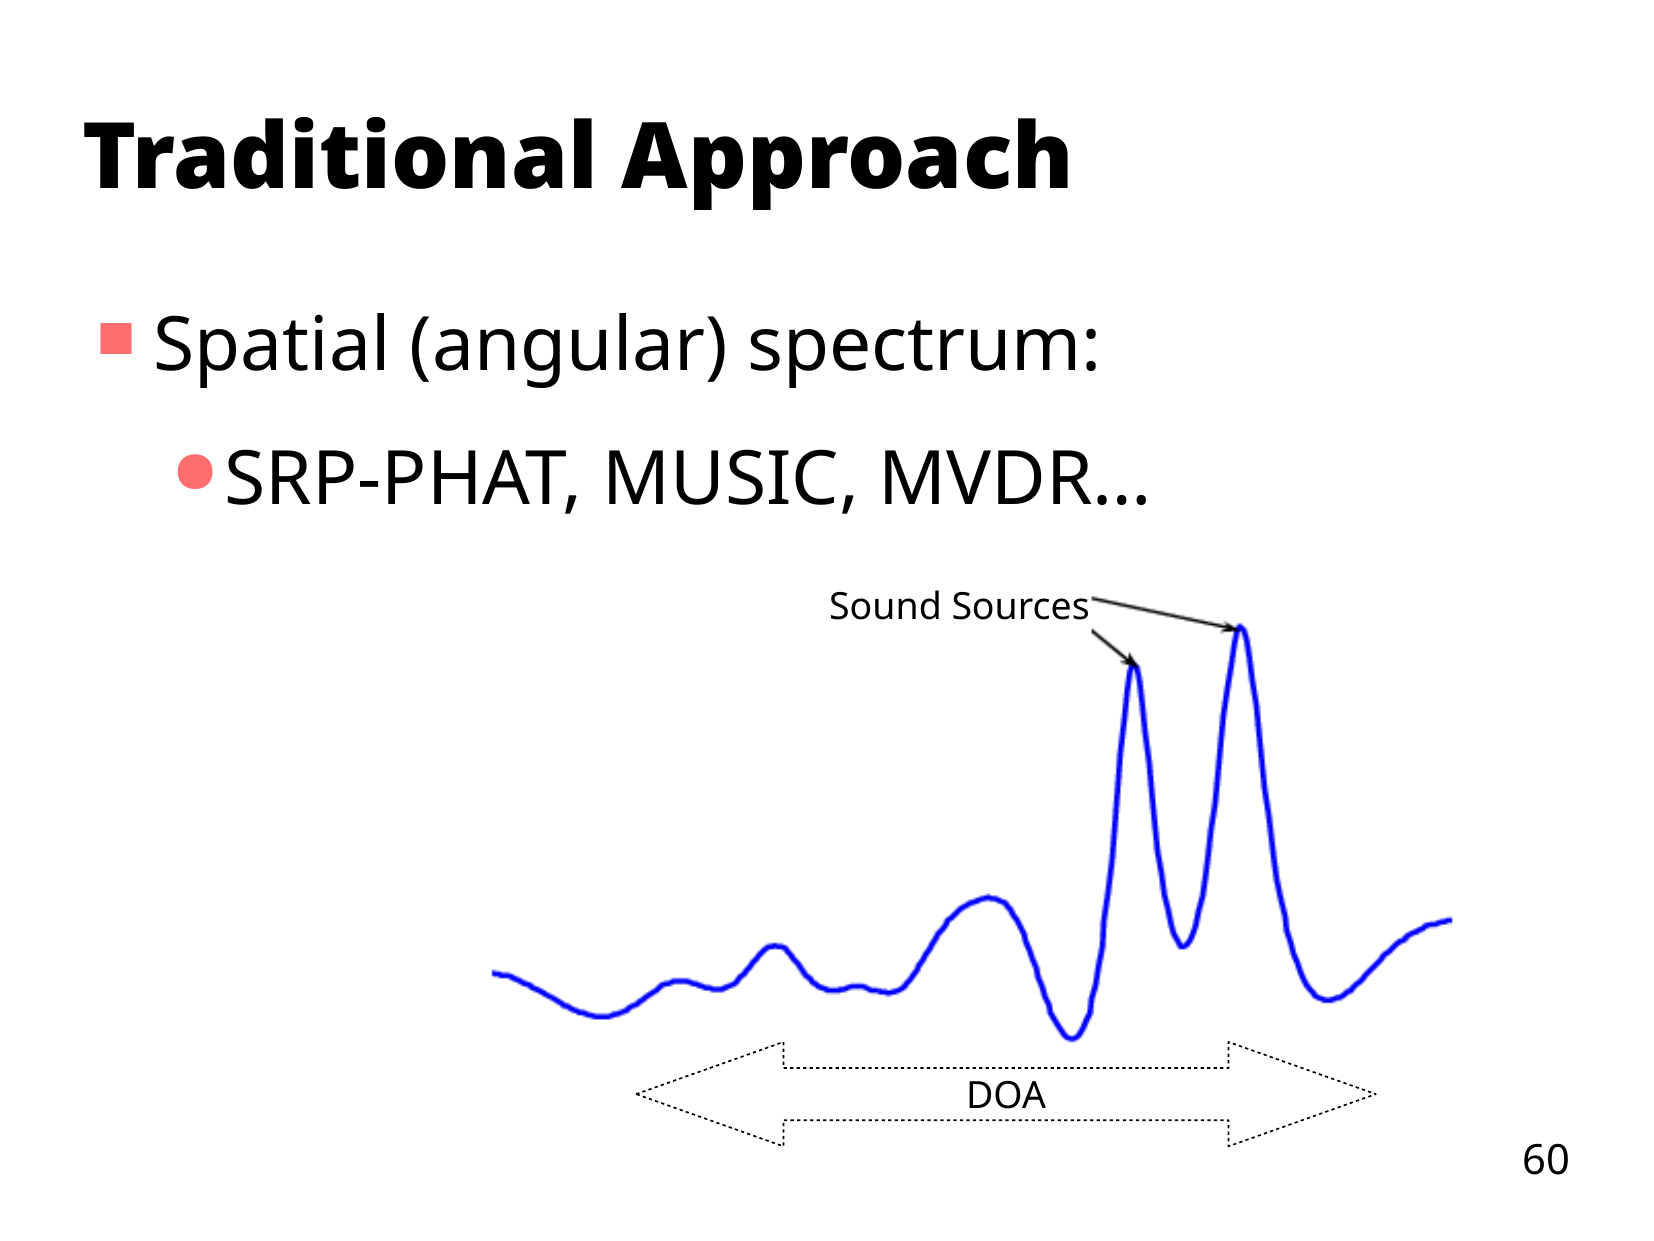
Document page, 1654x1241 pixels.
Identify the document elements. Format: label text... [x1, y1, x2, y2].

text_box DOA [636, 1041, 1376, 1147]
list Spatial (angular) spectrum: SRP-PHAT, MUSIC, MVDR… [82, 290, 1571, 1010]
picture [472, 1010, 1465, 1057]
text_box Sound Sources [814, 571, 1170, 650]
title Traditional Approach [82, 49, 1571, 257]
